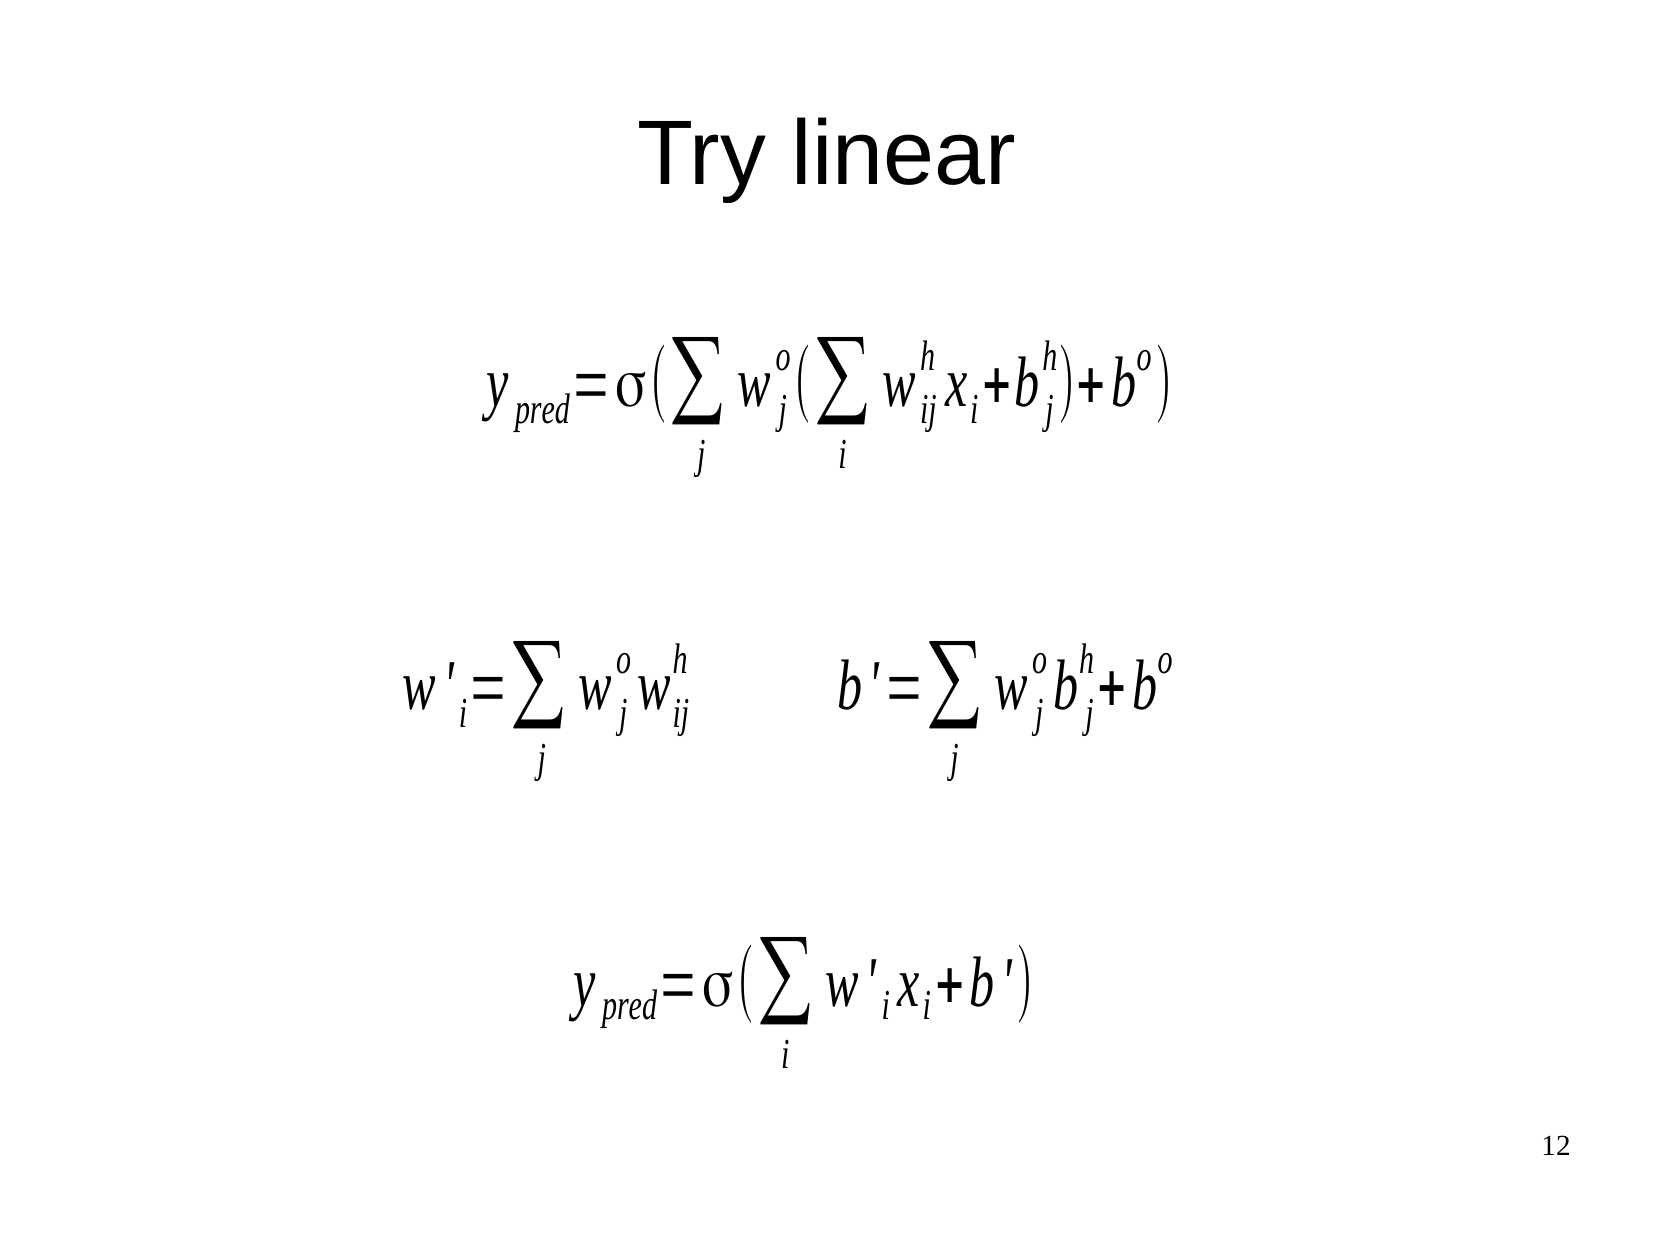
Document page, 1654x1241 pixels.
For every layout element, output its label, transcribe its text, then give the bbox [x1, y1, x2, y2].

title Try linear [82, 49, 1571, 257]
chart [467, 330, 1186, 477]
chart [825, 633, 1187, 781]
chart [390, 633, 704, 781]
chart [555, 930, 1045, 1077]
